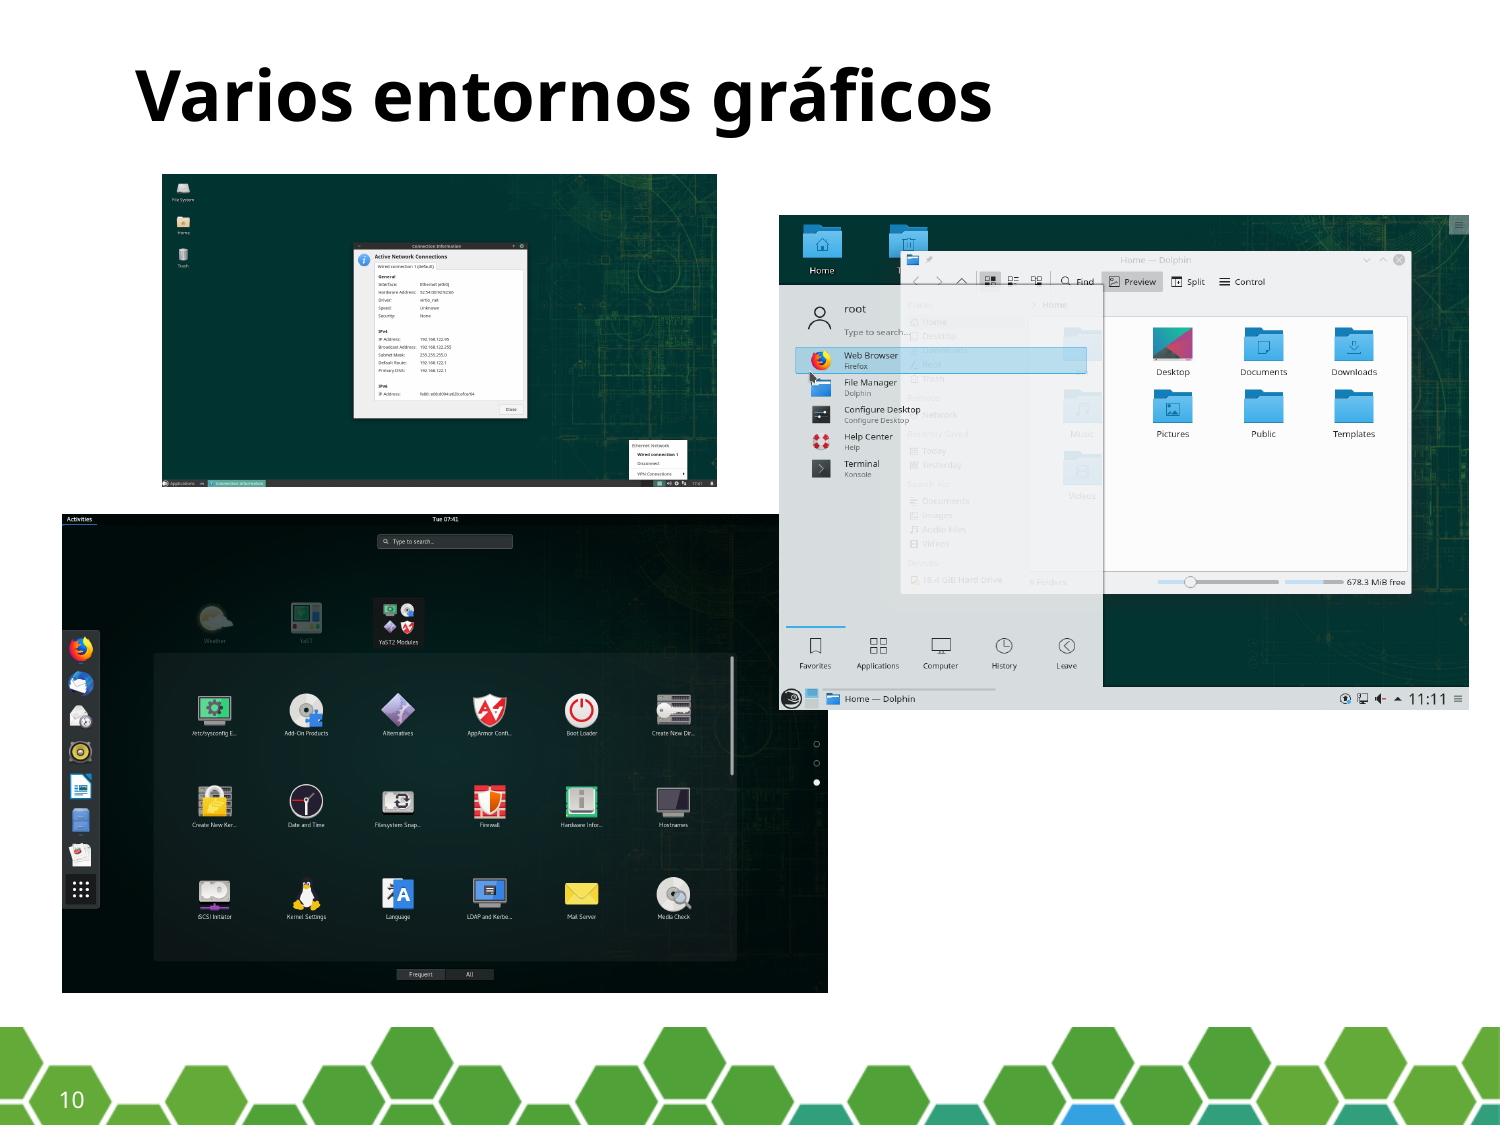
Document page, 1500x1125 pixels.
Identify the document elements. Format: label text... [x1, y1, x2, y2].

picture [162, 174, 717, 487]
picture [62, 215, 1469, 993]
picture [0, 1027, 1500, 1125]
title Varios entornos gráficos [135, 12, 1372, 175]
